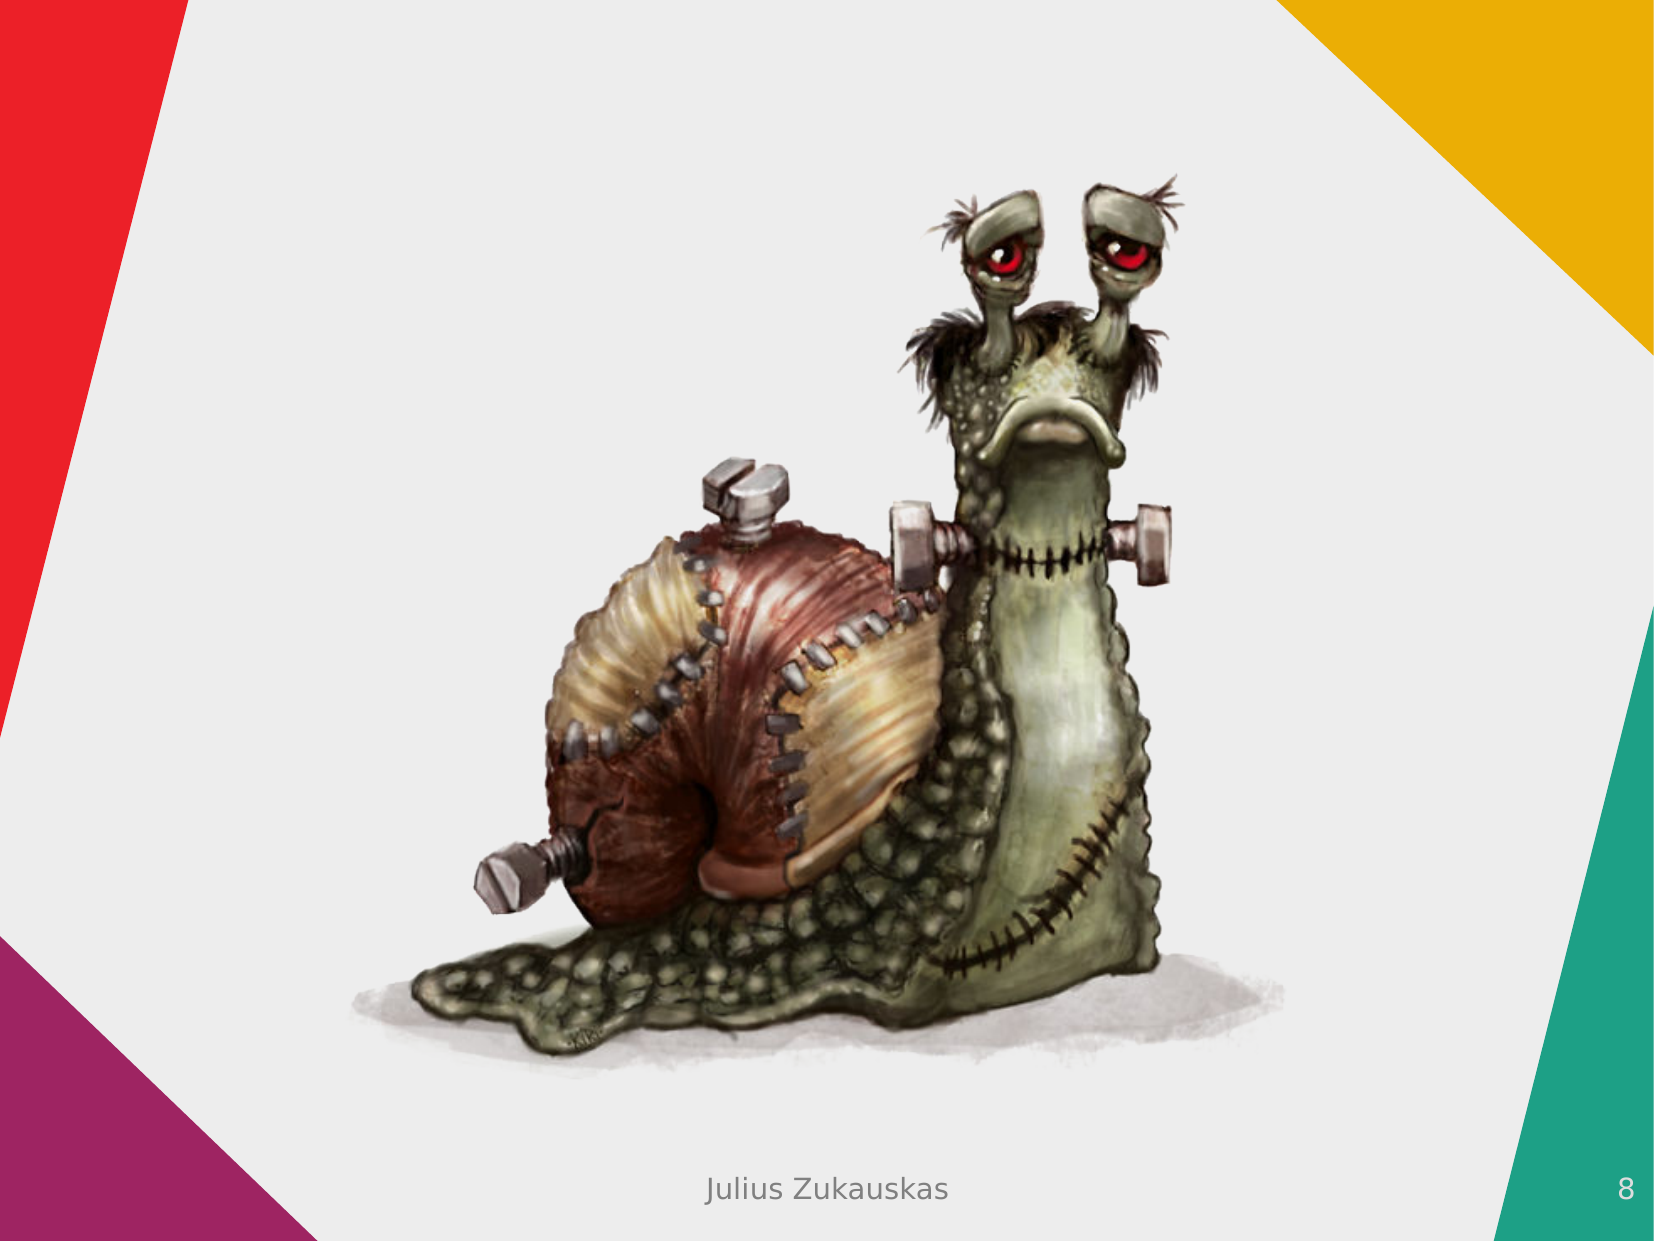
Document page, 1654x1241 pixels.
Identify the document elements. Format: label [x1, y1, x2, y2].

picture [247, 2, 1425, 1241]
